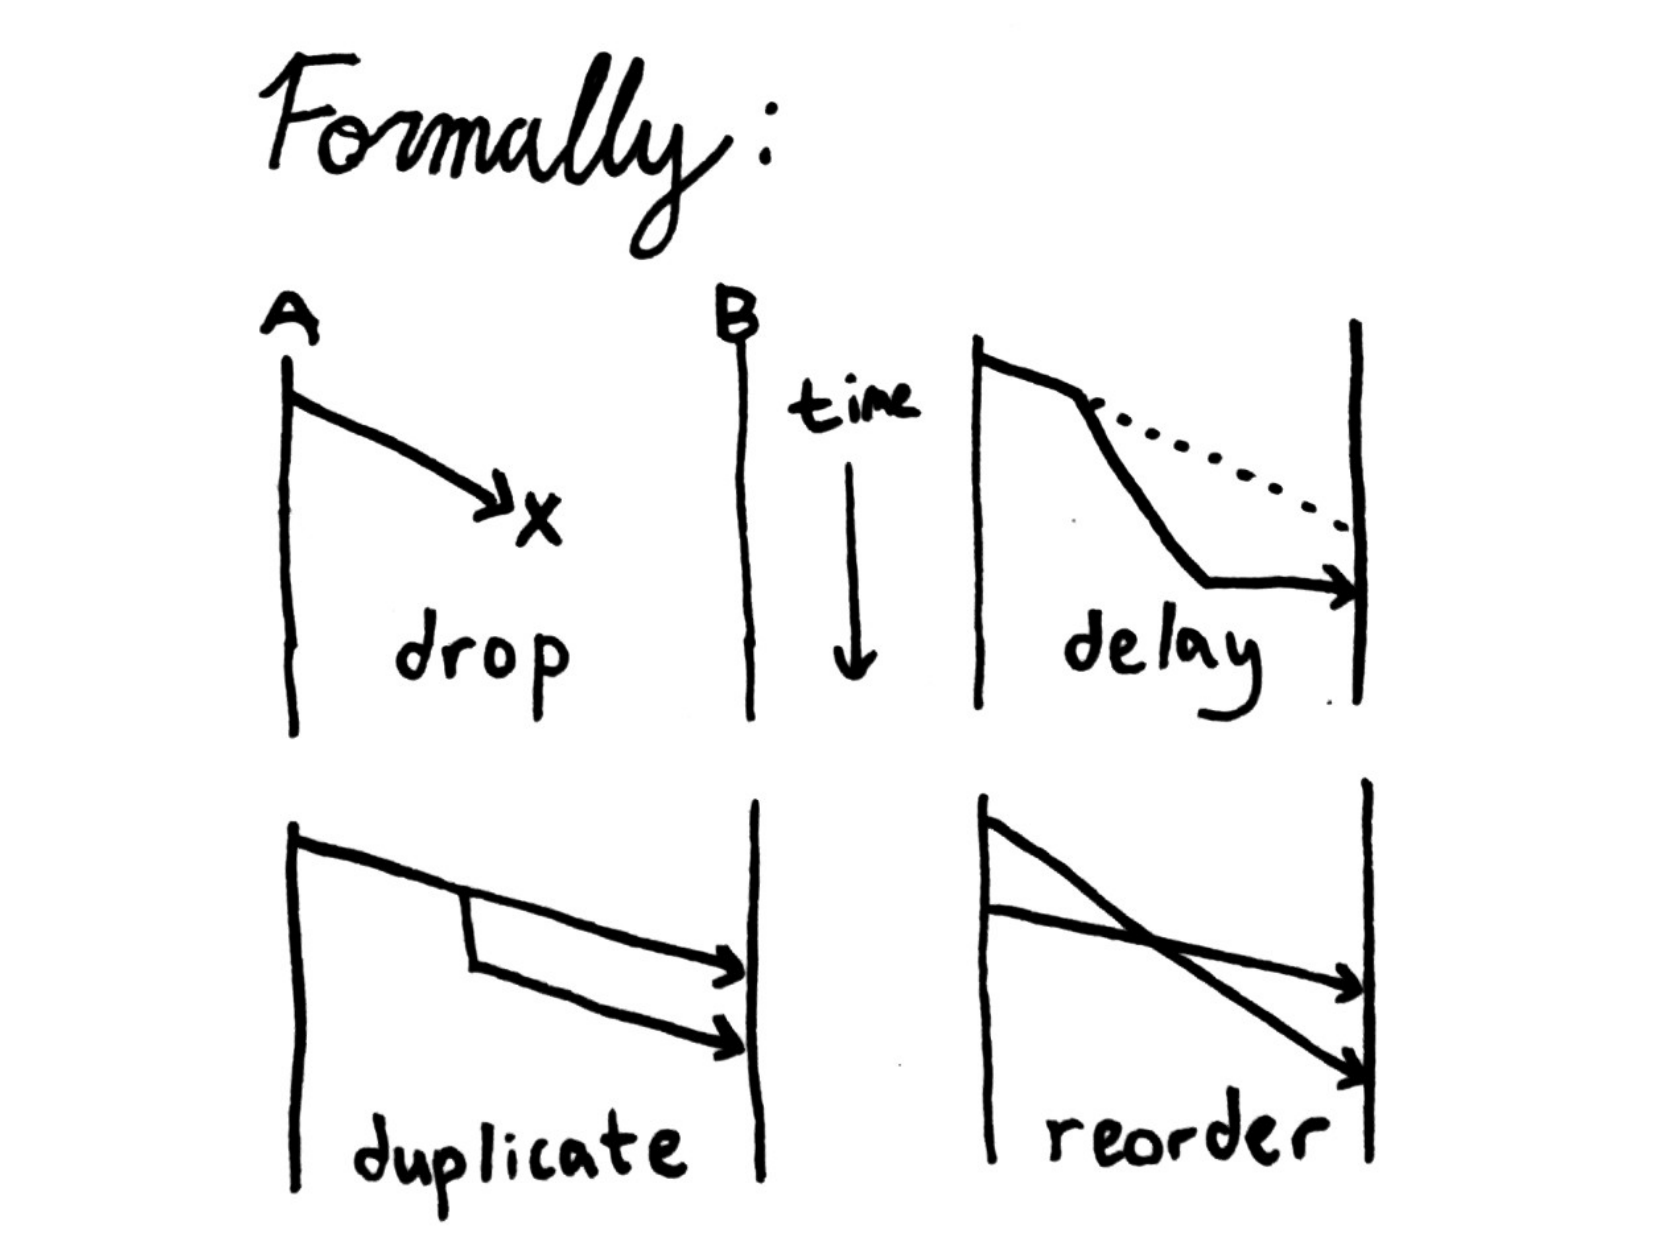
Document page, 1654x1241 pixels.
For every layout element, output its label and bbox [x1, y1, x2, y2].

picture [196, 0, 1456, 1241]
